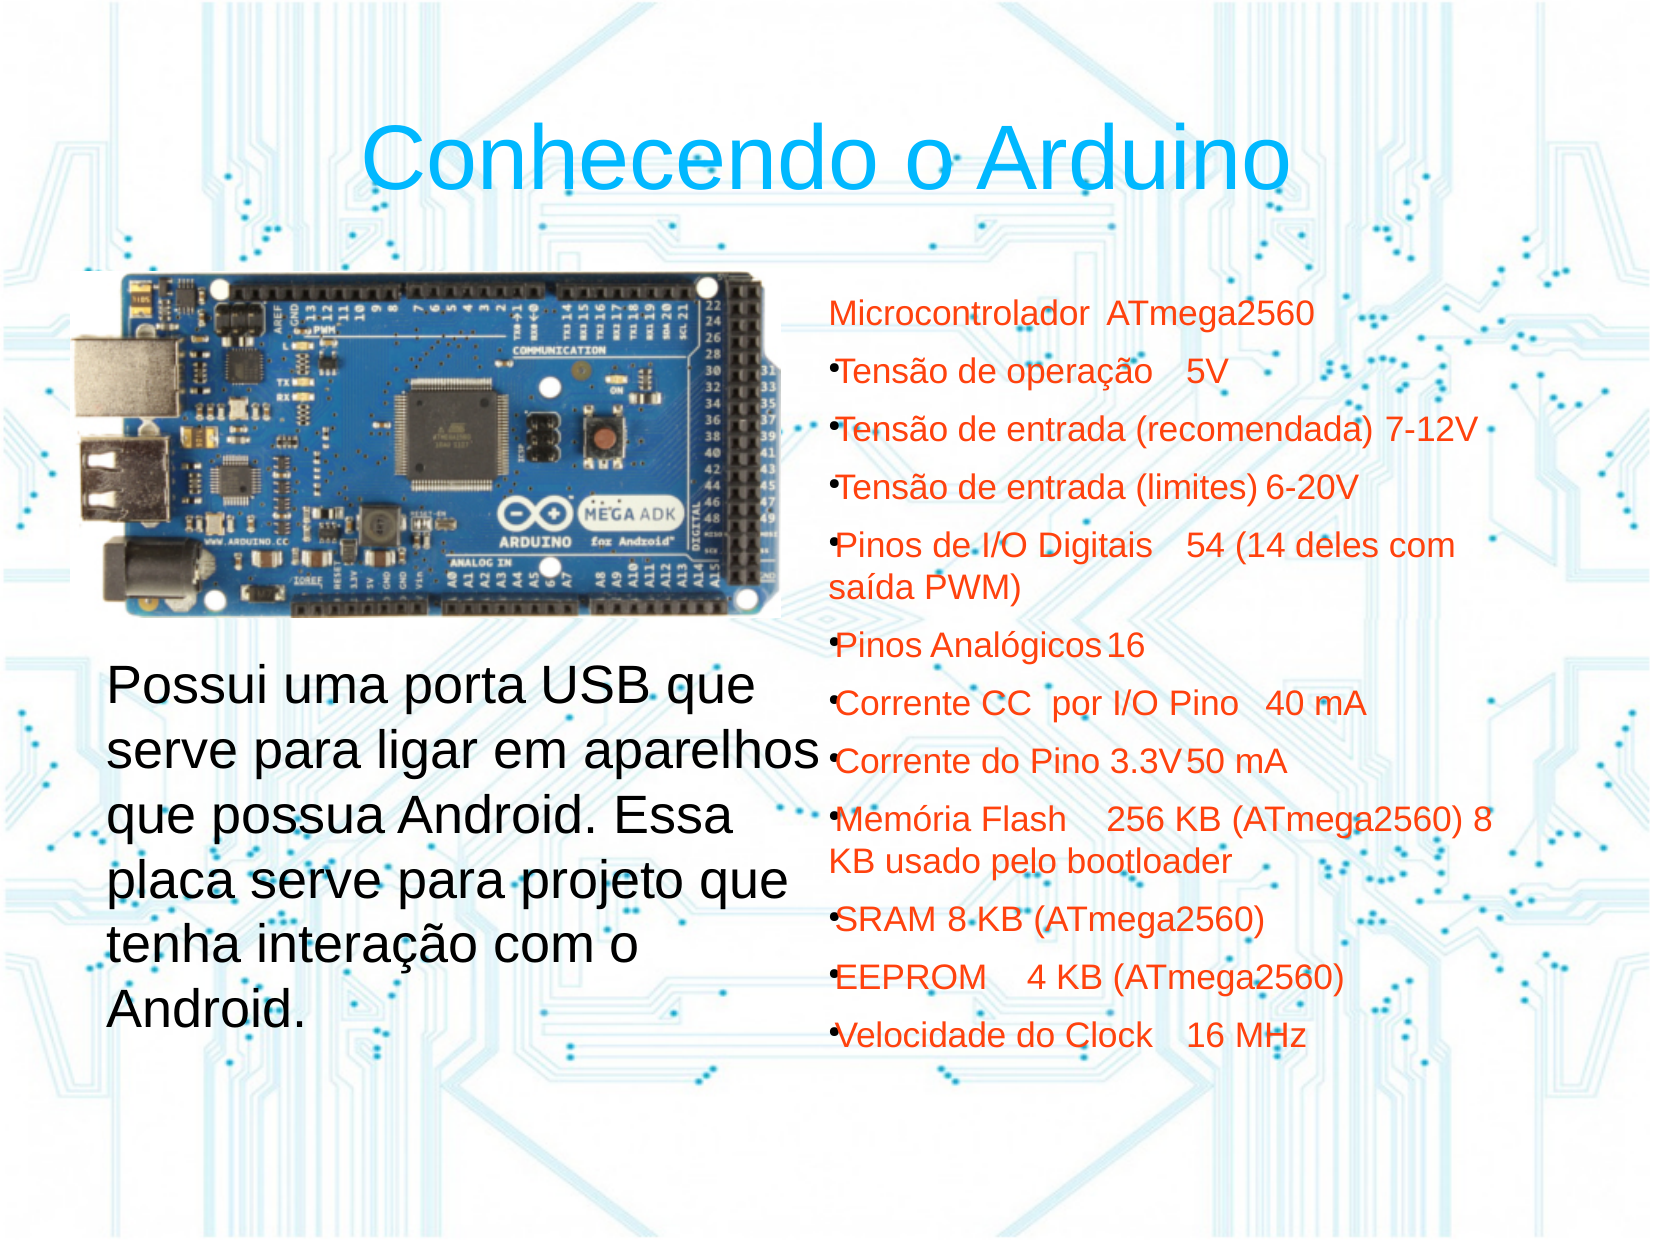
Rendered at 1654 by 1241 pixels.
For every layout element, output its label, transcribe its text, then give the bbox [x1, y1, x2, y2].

list Microcontrolador ATmega2560 Tensão de operação 5V Tensão de entrada (recomendada) 7-12V Tensão de entrada (limites) 6-20V Pinos de I/O Digitais 54 (14 deles com saída PWM) Pinos Analógicos 16 Corrente CC por I/O Pino 40 mA Corrente do Pino 3.3V 50 mA Memória Flash 256 KB (ATmega2560) 8 KB usado pelo bootloader SRAM 8 KB (ATmega2560) EEPROM 4 KB (ATmega2560) Velocidade do Clock 16 MHz [828, 290, 1524, 1087]
picture [70, 271, 781, 618]
title Conhecendo o Arduino [82, 49, 1571, 257]
list Possui uma porta USB que serve para ligar em aparelhos que possua Android. Essa placa serve para projeto que tenha interação com o Android. [106, 649, 829, 1040]
